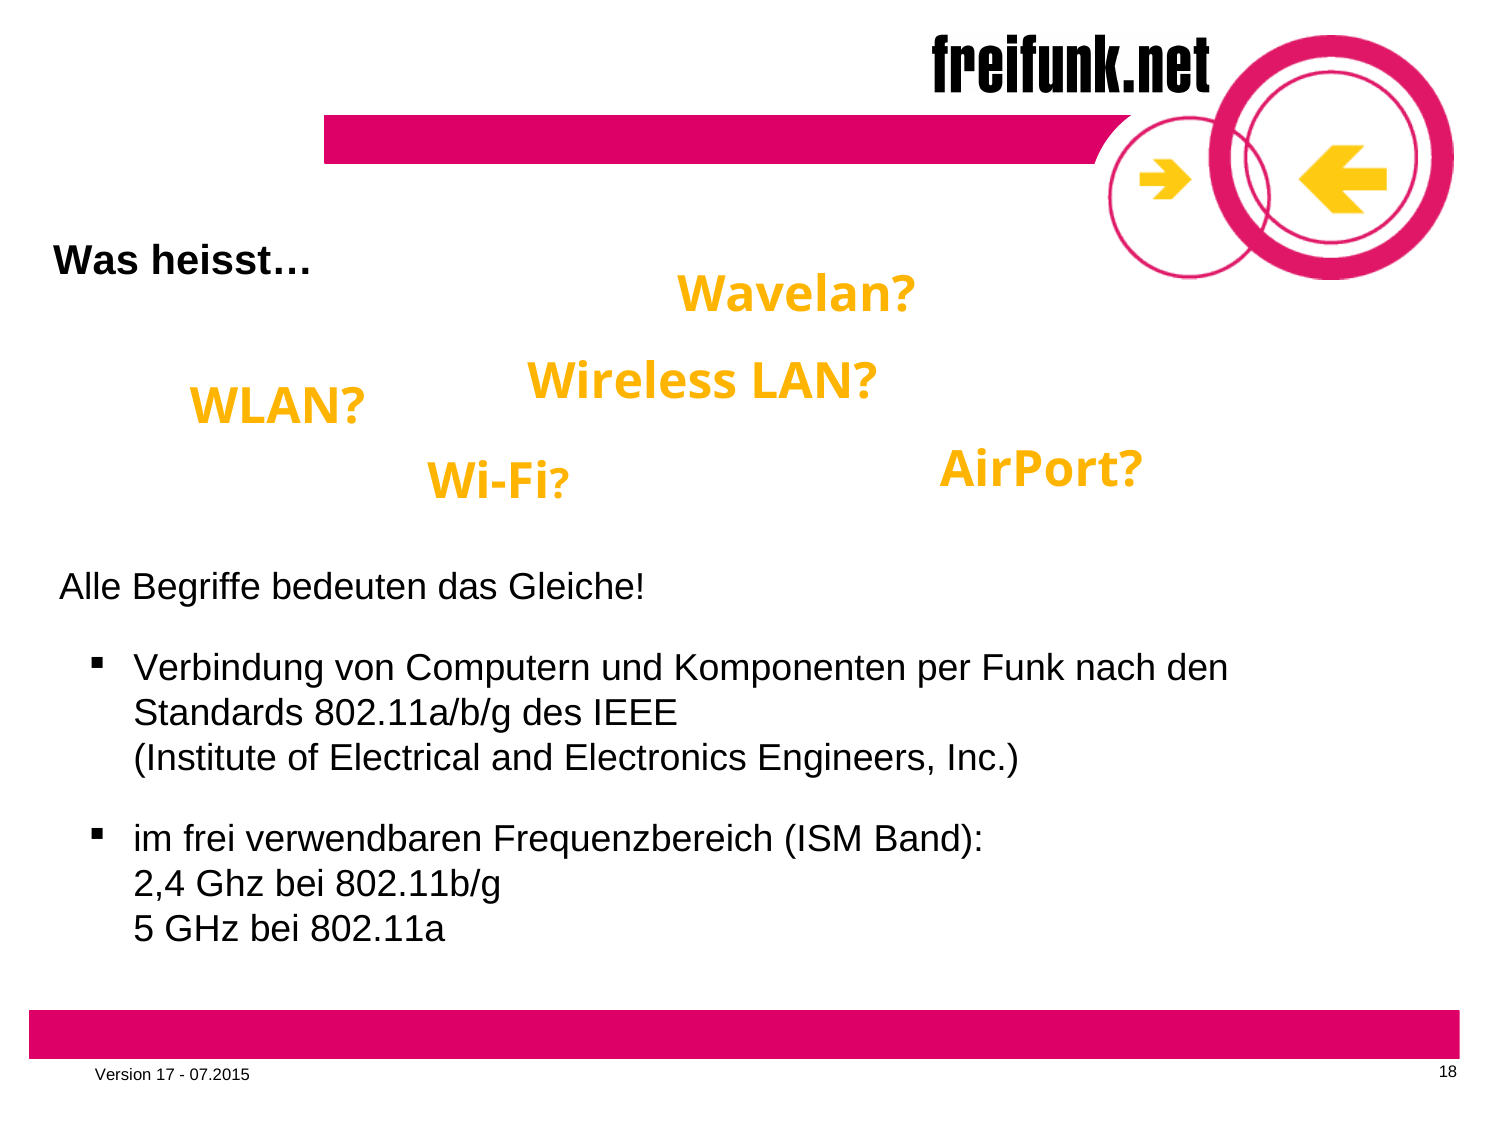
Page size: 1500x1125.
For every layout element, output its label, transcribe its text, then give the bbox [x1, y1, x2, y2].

text_box WLAN? [174, 362, 423, 439]
picture [932, 34, 1454, 280]
text_box Wireless LAN? [512, 337, 986, 414]
text_box Was heisst… [53, 233, 1046, 313]
text_box AirPort? [924, 425, 1233, 502]
text_box Wi-Fi? [412, 437, 661, 514]
text_box Alle Begriffe bedeuten das Gleiche! Verbindung von Computern und Komponenten per Funk nach den Standards 802.11a/b/g des IEEE (Institute of Electrical and Electronics Engineers, Inc.) im frei verwendbaren Frequenzbereich (ISM Band): 2,4 Ghz bei 802.11b/g 5 GHz bei 802.11a [59, 562, 1288, 957]
text_box Wavelan? [662, 249, 970, 327]
